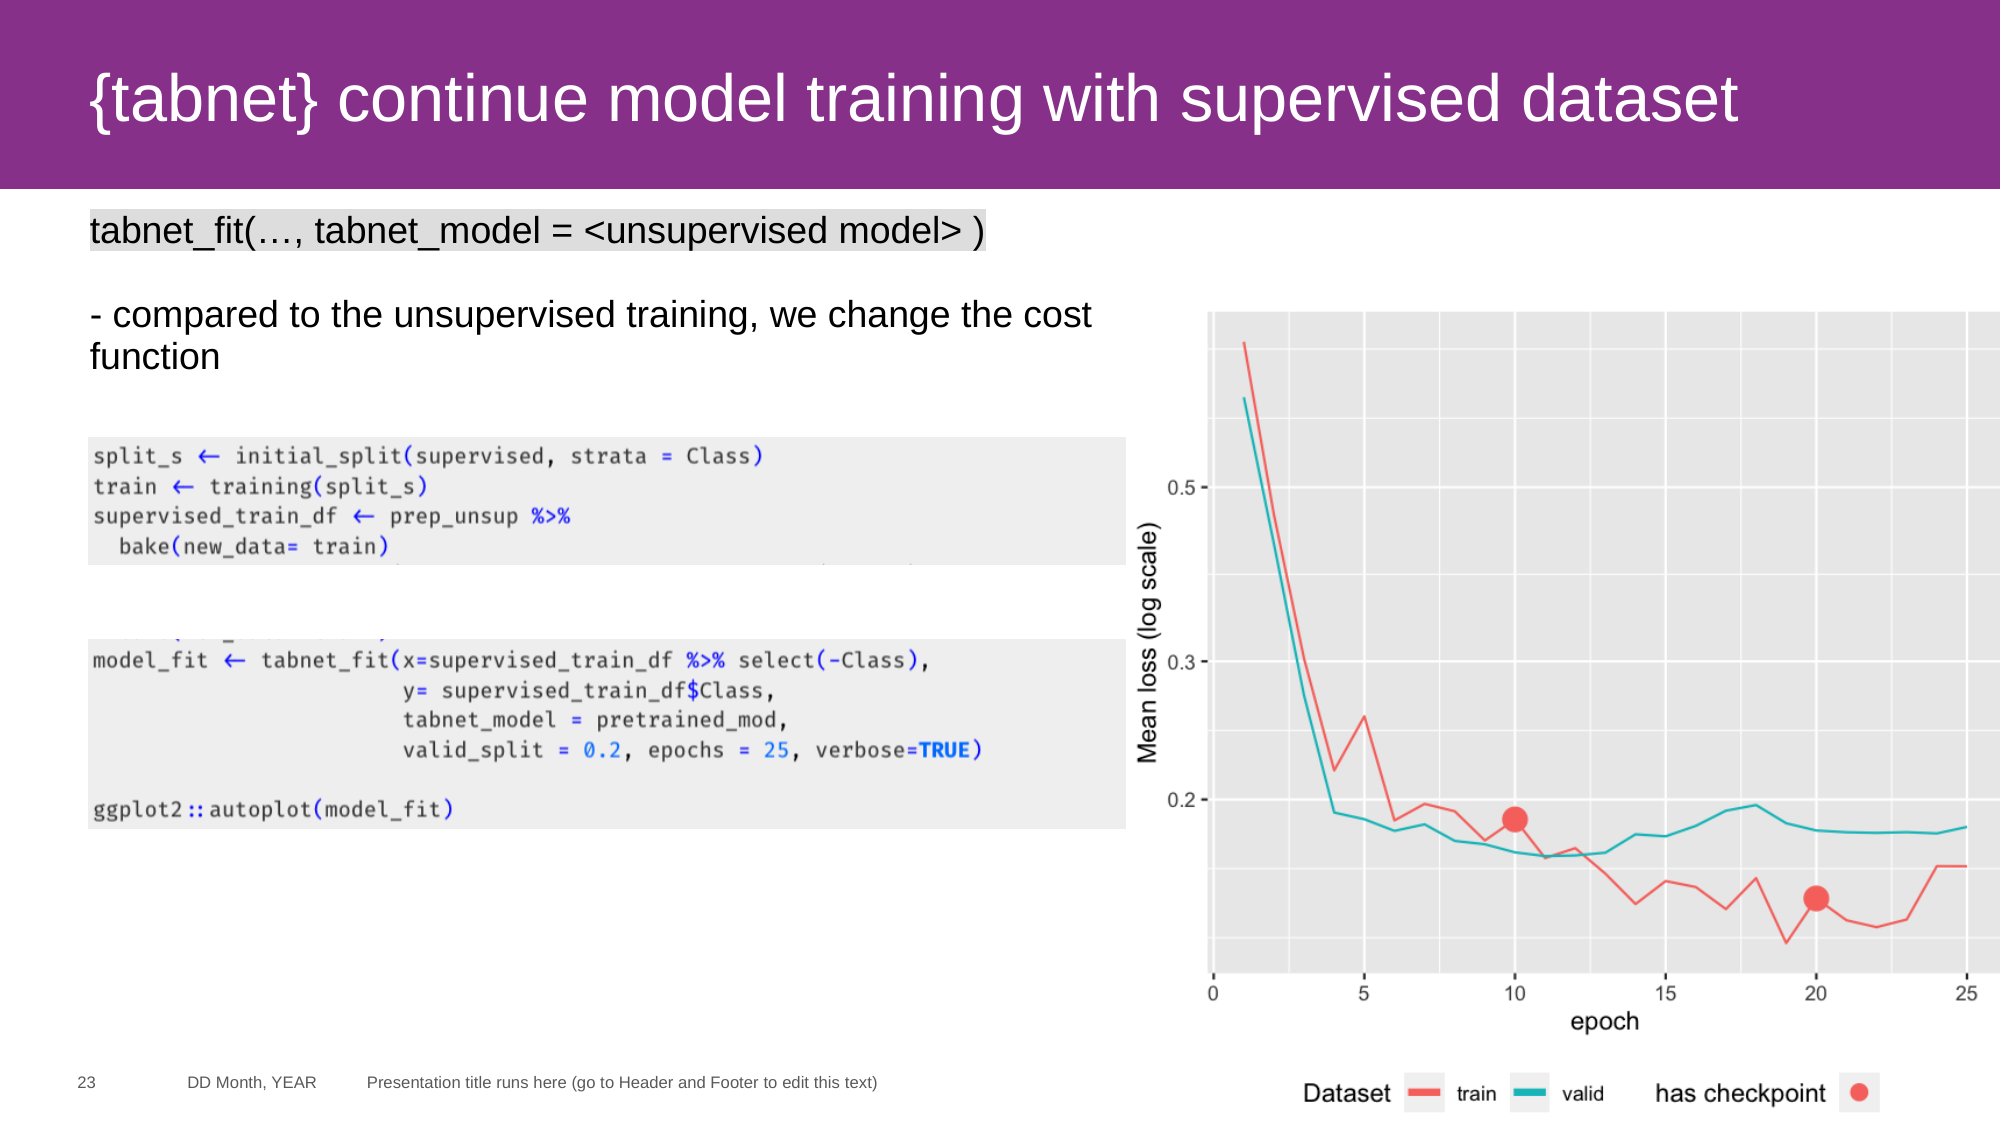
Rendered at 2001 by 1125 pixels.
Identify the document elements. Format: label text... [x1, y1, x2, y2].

text_box Presentation title runs here (go to Header and Footer to edit this text) [366, 1057, 1728, 1093]
text_box tabnet_fit(…, tabnet_model = <unsupervised model> ) - compared to the unsupervised training, we change the cost function [75, 201, 1538, 427]
text_box {tabnet} continue model training with supervised dataset [0, 0, 2000, 189]
picture [88, 299, 2000, 1125]
text_box DD Month, YEAR [127, 1057, 318, 1093]
text_box <number> [77, 1057, 126, 1093]
